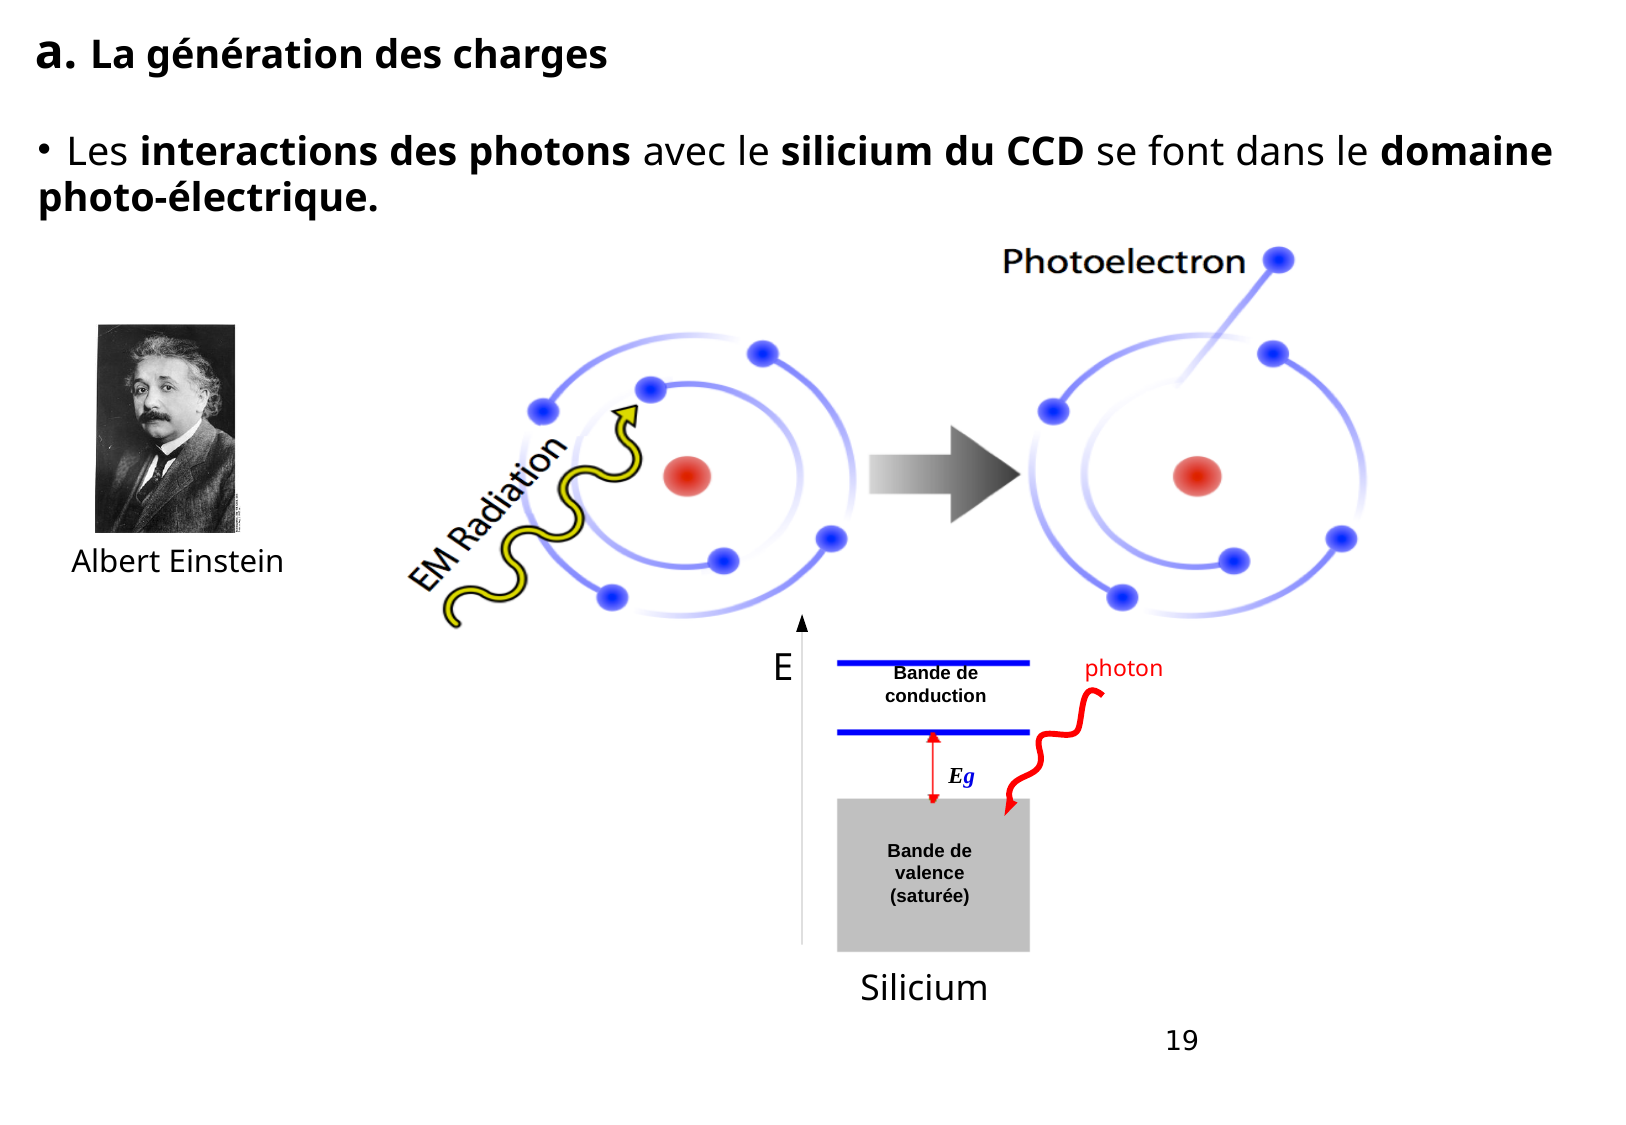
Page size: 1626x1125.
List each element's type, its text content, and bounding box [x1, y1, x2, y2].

picture [827, 653, 1042, 961]
text_box Bande de valence (saturée) [873, 831, 987, 913]
text_box E [757, 638, 815, 699]
text_box a. La génération des charges [20, 13, 623, 86]
text_box Eg [934, 753, 990, 796]
text_box Albert Einstein [55, 533, 301, 587]
text_box Les interactions des photons avec le silicium du CCD se font dans le domaine photo-électrique. [23, 122, 1614, 321]
text_box [1164, 1024, 1544, 1103]
picture [390, 223, 1383, 643]
picture [95, 324, 241, 533]
text_box Silicium [846, 960, 1004, 1016]
text_box photon [1069, 647, 1180, 691]
text_box Bande de conduction [870, 653, 1001, 736]
